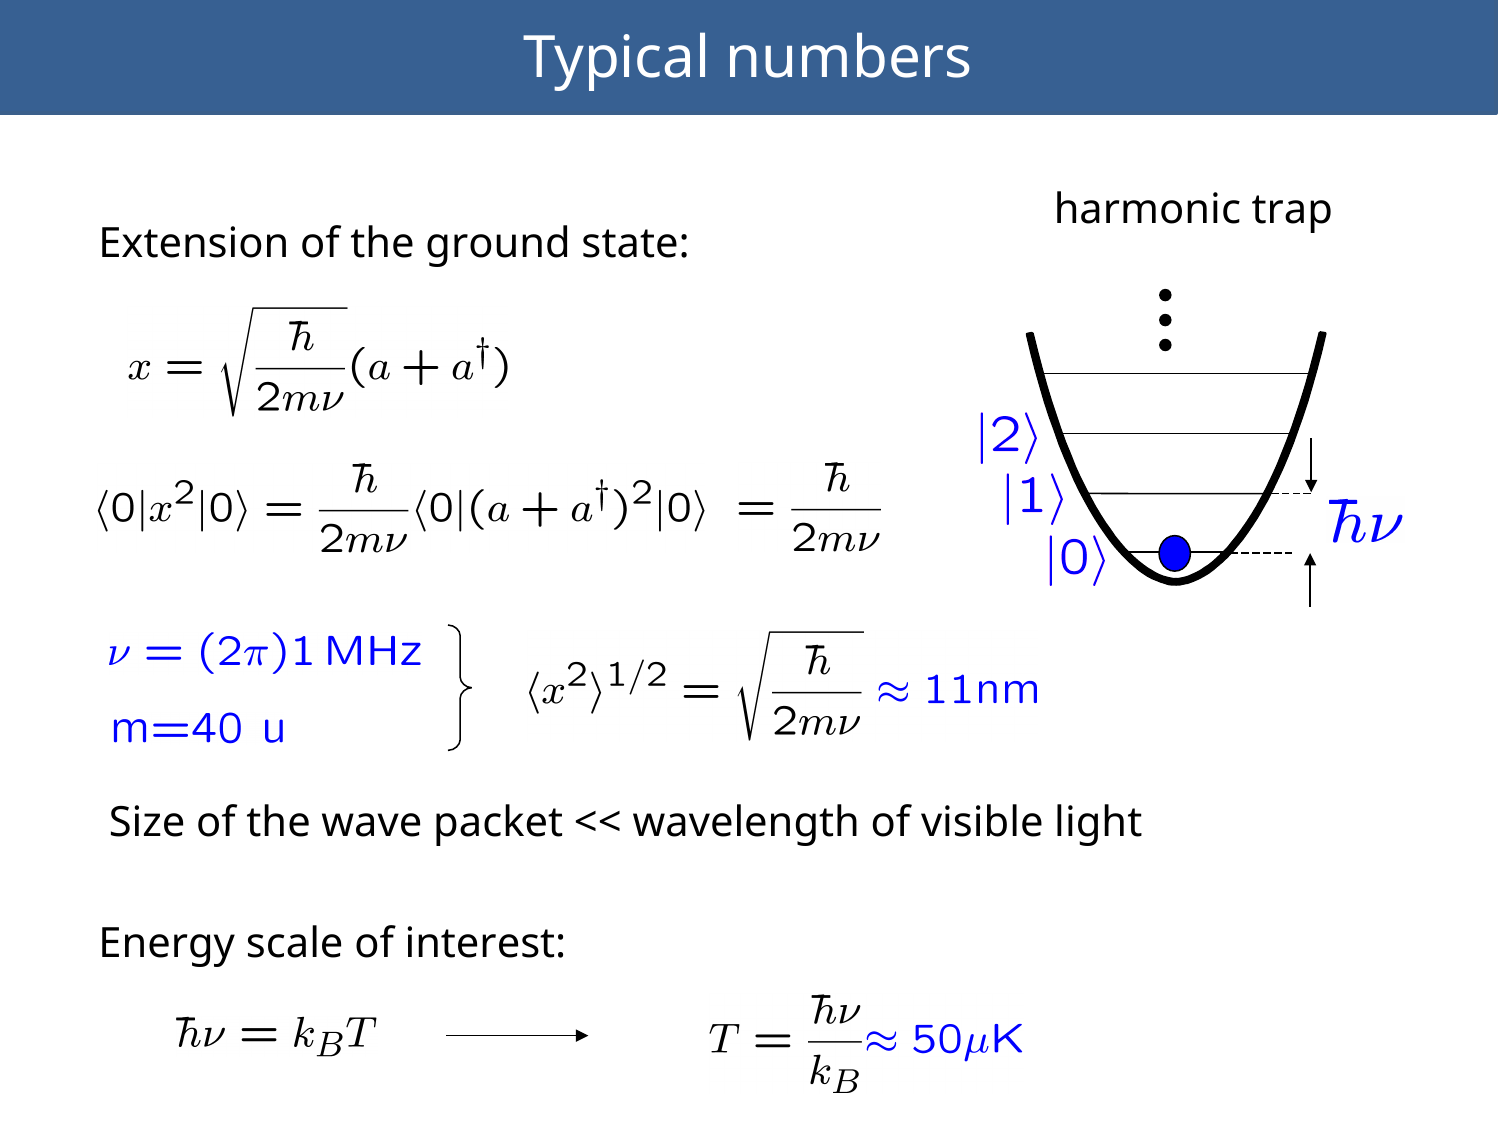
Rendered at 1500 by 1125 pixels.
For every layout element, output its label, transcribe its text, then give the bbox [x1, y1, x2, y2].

text_box Extension of the ground state: [83, 208, 706, 274]
picture [738, 462, 881, 553]
text_box Energy scale of interest: [83, 908, 582, 974]
picture [980, 412, 1037, 464]
text_box [1159, 535, 1191, 572]
text_box Size of the wave packet << wavelength of visible light [93, 787, 1158, 853]
picture [113, 712, 284, 745]
text_box harmonic trap [1039, 174, 1349, 240]
picture [127, 306, 508, 418]
text_box [1027, 332, 1326, 585]
title Typical numbers [0, 0, 1497, 122]
text_box [1159, 313, 1172, 327]
picture [1006, 473, 1063, 525]
picture [109, 632, 422, 675]
picture [1049, 535, 1105, 586]
picture [176, 1016, 378, 1057]
picture [1326, 496, 1405, 543]
text_box [1159, 288, 1172, 302]
picture [527, 630, 1038, 742]
text_box [1159, 338, 1172, 352]
picture [97, 463, 705, 554]
picture [709, 993, 1024, 1094]
